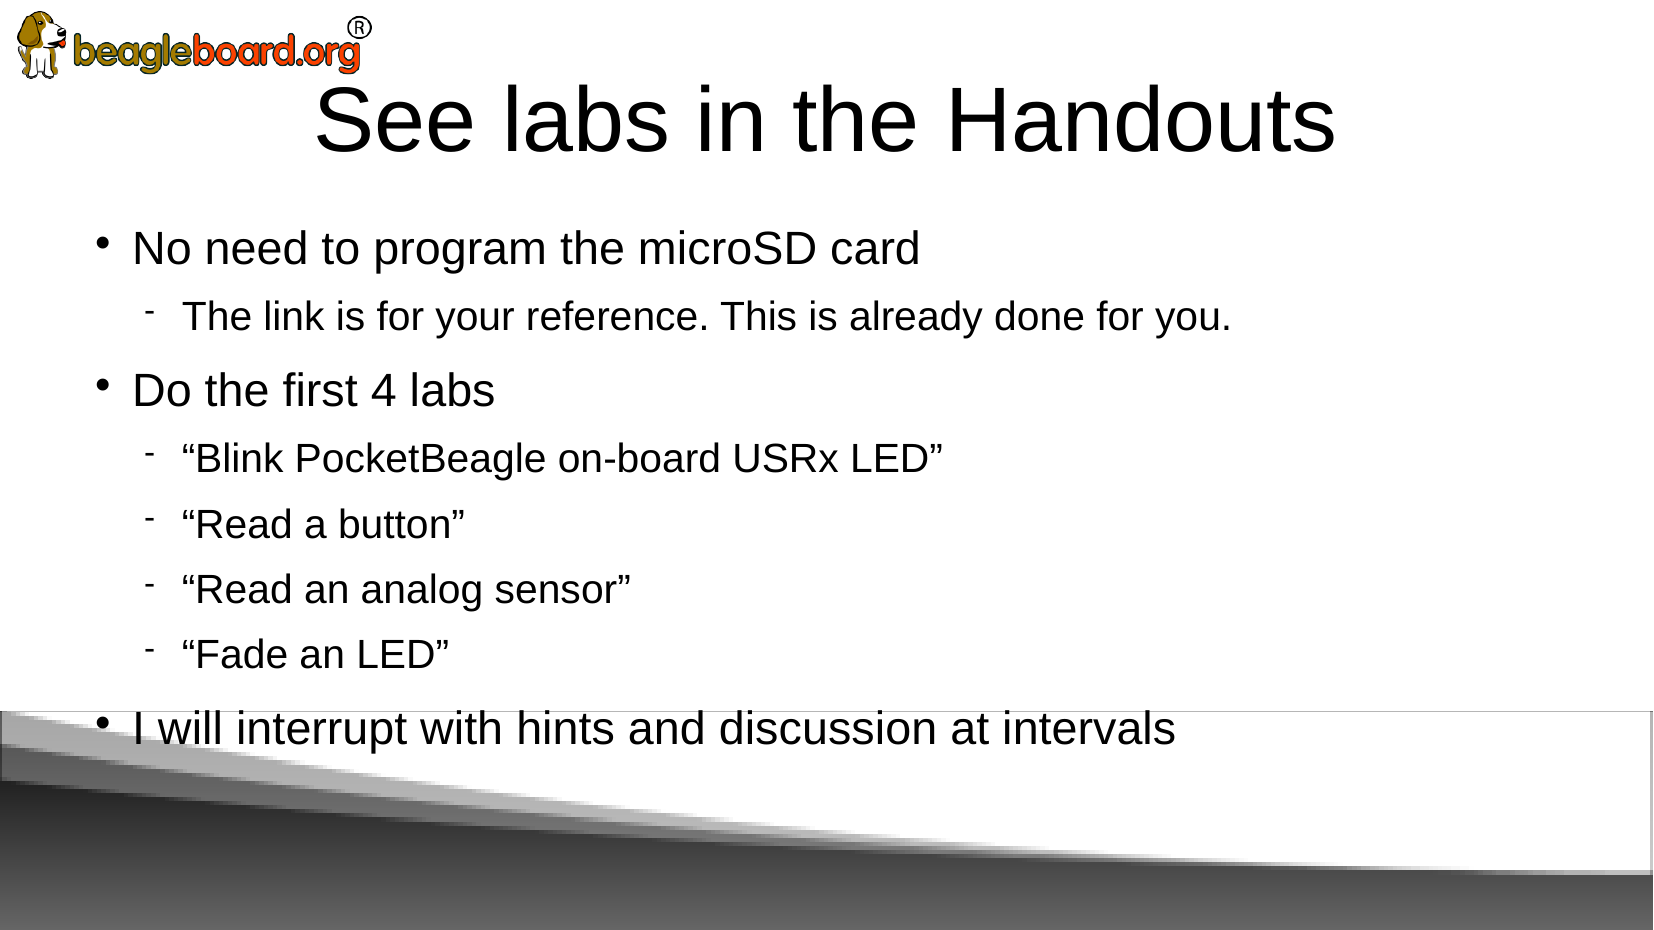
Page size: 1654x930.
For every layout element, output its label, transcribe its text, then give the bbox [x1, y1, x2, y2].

picture [17, 11, 372, 79]
text_box See labs in the Handouts [82, 36, 1571, 193]
text_box No need to program the microSD card The link is for your reference. This is already done for you. Do the first 4 labs “Blink PocketBeagle on-board USRx LED” “Read a button” “Read an analog sensor” “Fade an LED” I will interrupt with hints and discussion at intervals [82, 217, 1571, 757]
picture [0, 708, 1654, 875]
